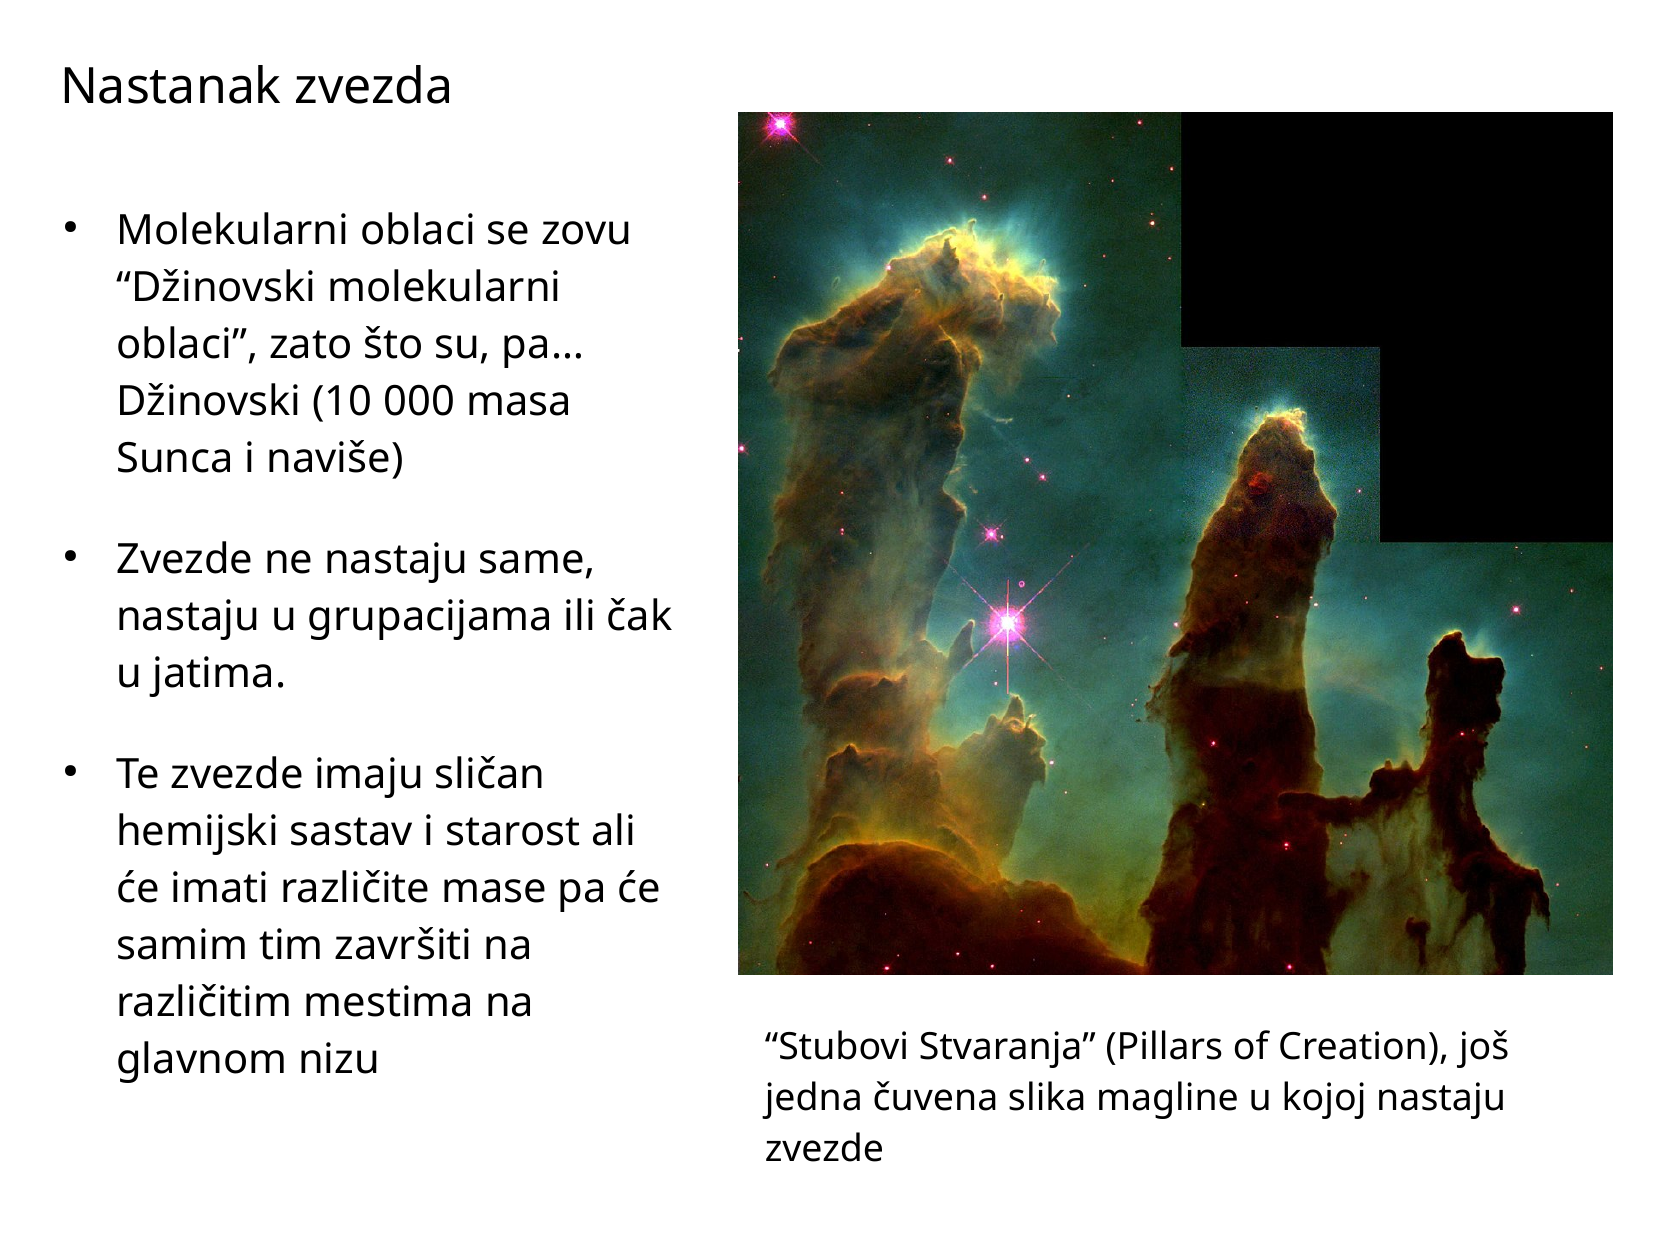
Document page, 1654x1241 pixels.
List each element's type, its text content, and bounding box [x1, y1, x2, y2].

list Molekularni oblaci se zovu “Džinovski molekularni oblaci”, zato što su, pa… Džinovski (10 000 masa Sunca i naviše) Zvezde ne nastaju same, nastaju u grupacijama ili čak u jatima. Te zvezde imaju sličan hemijski sastav i starost ali će imati različite mase pa će samim tim završiti na različitim mestima na glavnom nizu [45, 199, 676, 1173]
text_box “Stubovi Stvaranja” (Pillars of Creation), još jedna čuvena slika magline u kojoj nastaju zvezde [750, 1012, 1613, 1117]
title Nastanak zvezda [59, 17, 1648, 150]
picture [738, 112, 1613, 976]
